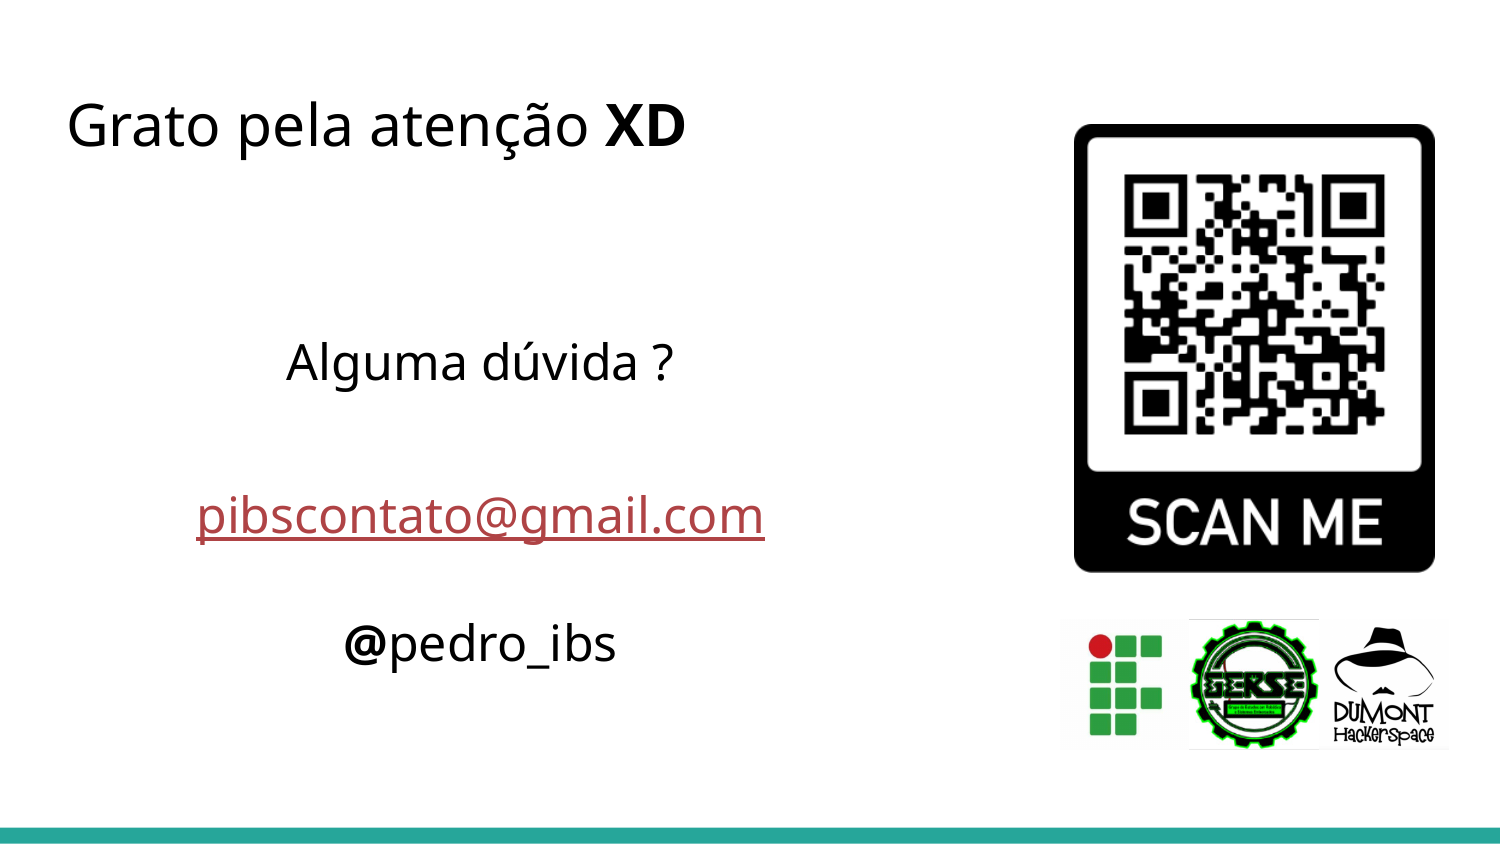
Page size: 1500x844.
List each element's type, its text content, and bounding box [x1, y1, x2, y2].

picture [1074, 124, 1435, 573]
list Alguma dúvida ? pibscontato@gmail.com @pedro_ibs [51, 192, 911, 750]
picture [1060, 619, 1449, 750]
title Grato pela atenção XD [51, 72, 1449, 174]
